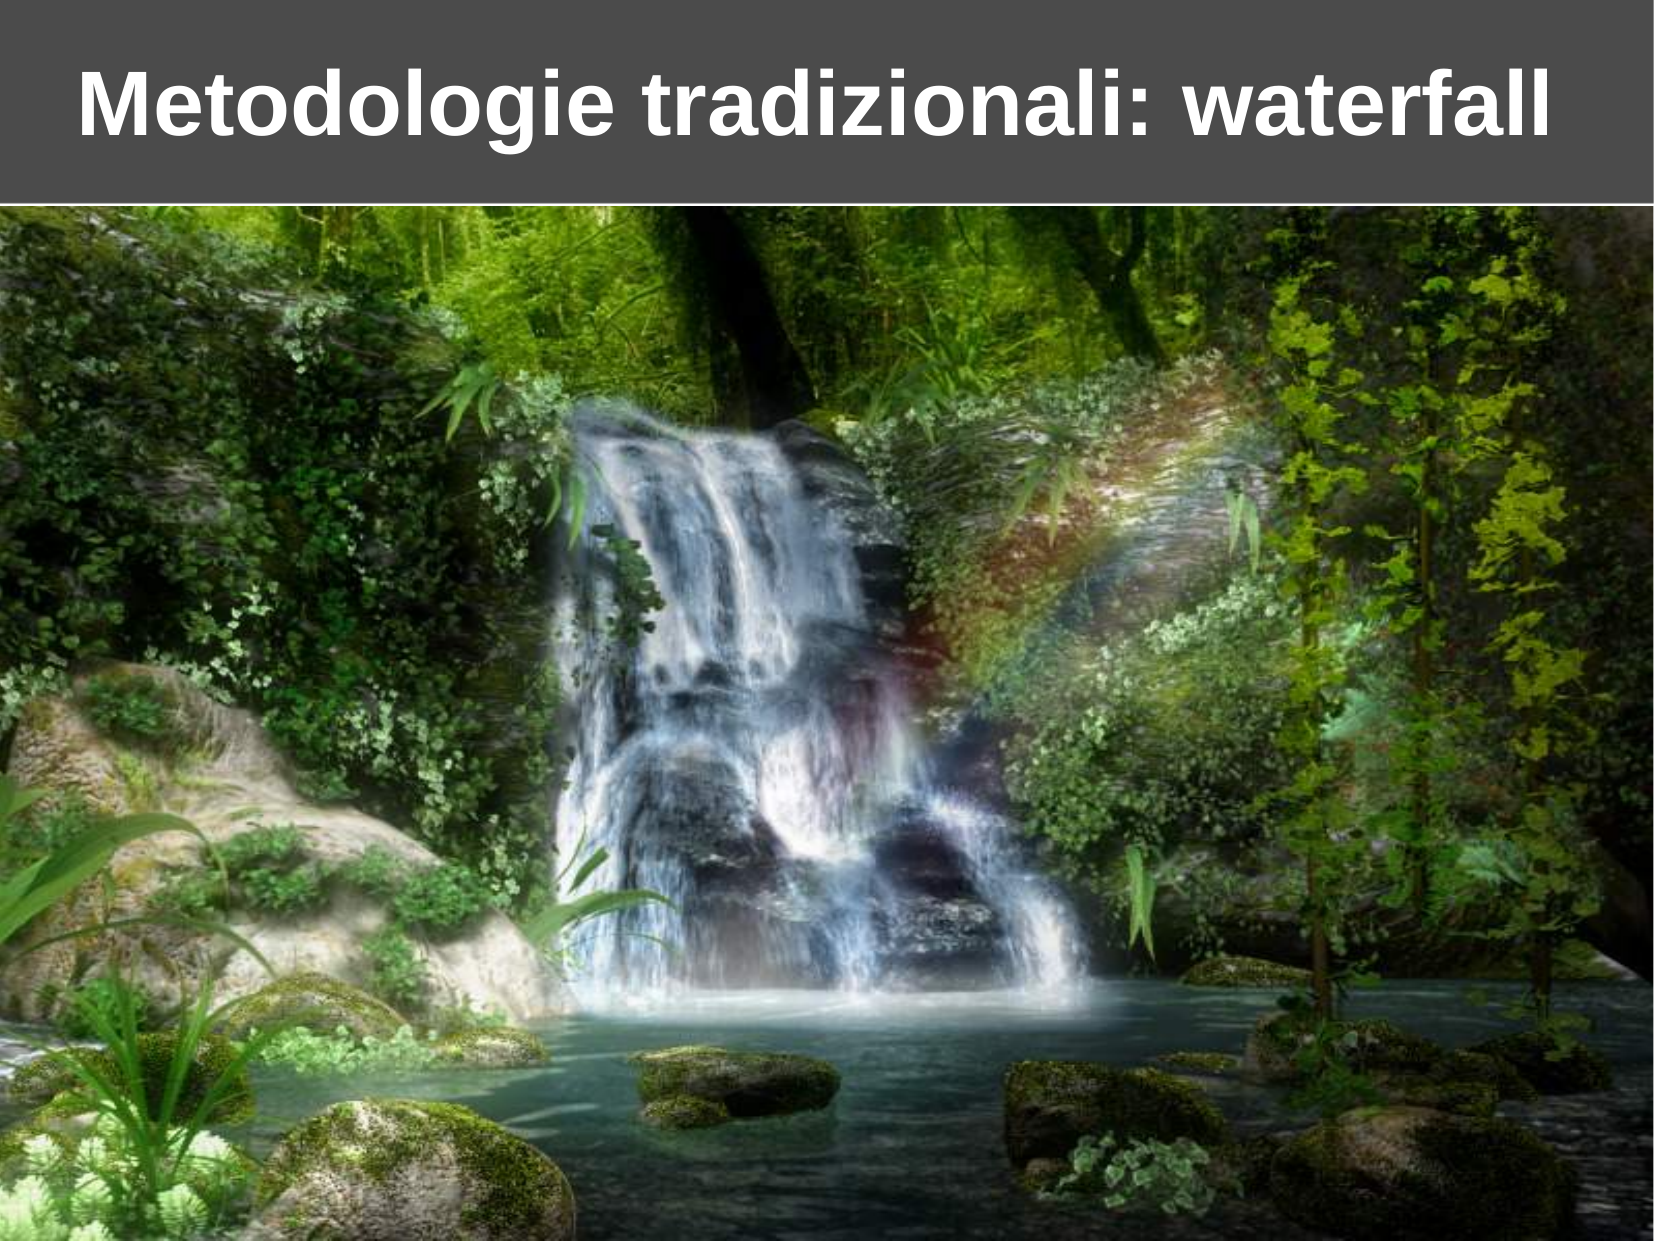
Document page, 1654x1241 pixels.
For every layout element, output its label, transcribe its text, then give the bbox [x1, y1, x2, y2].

picture [0, 0, 1654, 1241]
title Metodologie tradizionali: waterfall [76, 0, 1565, 206]
